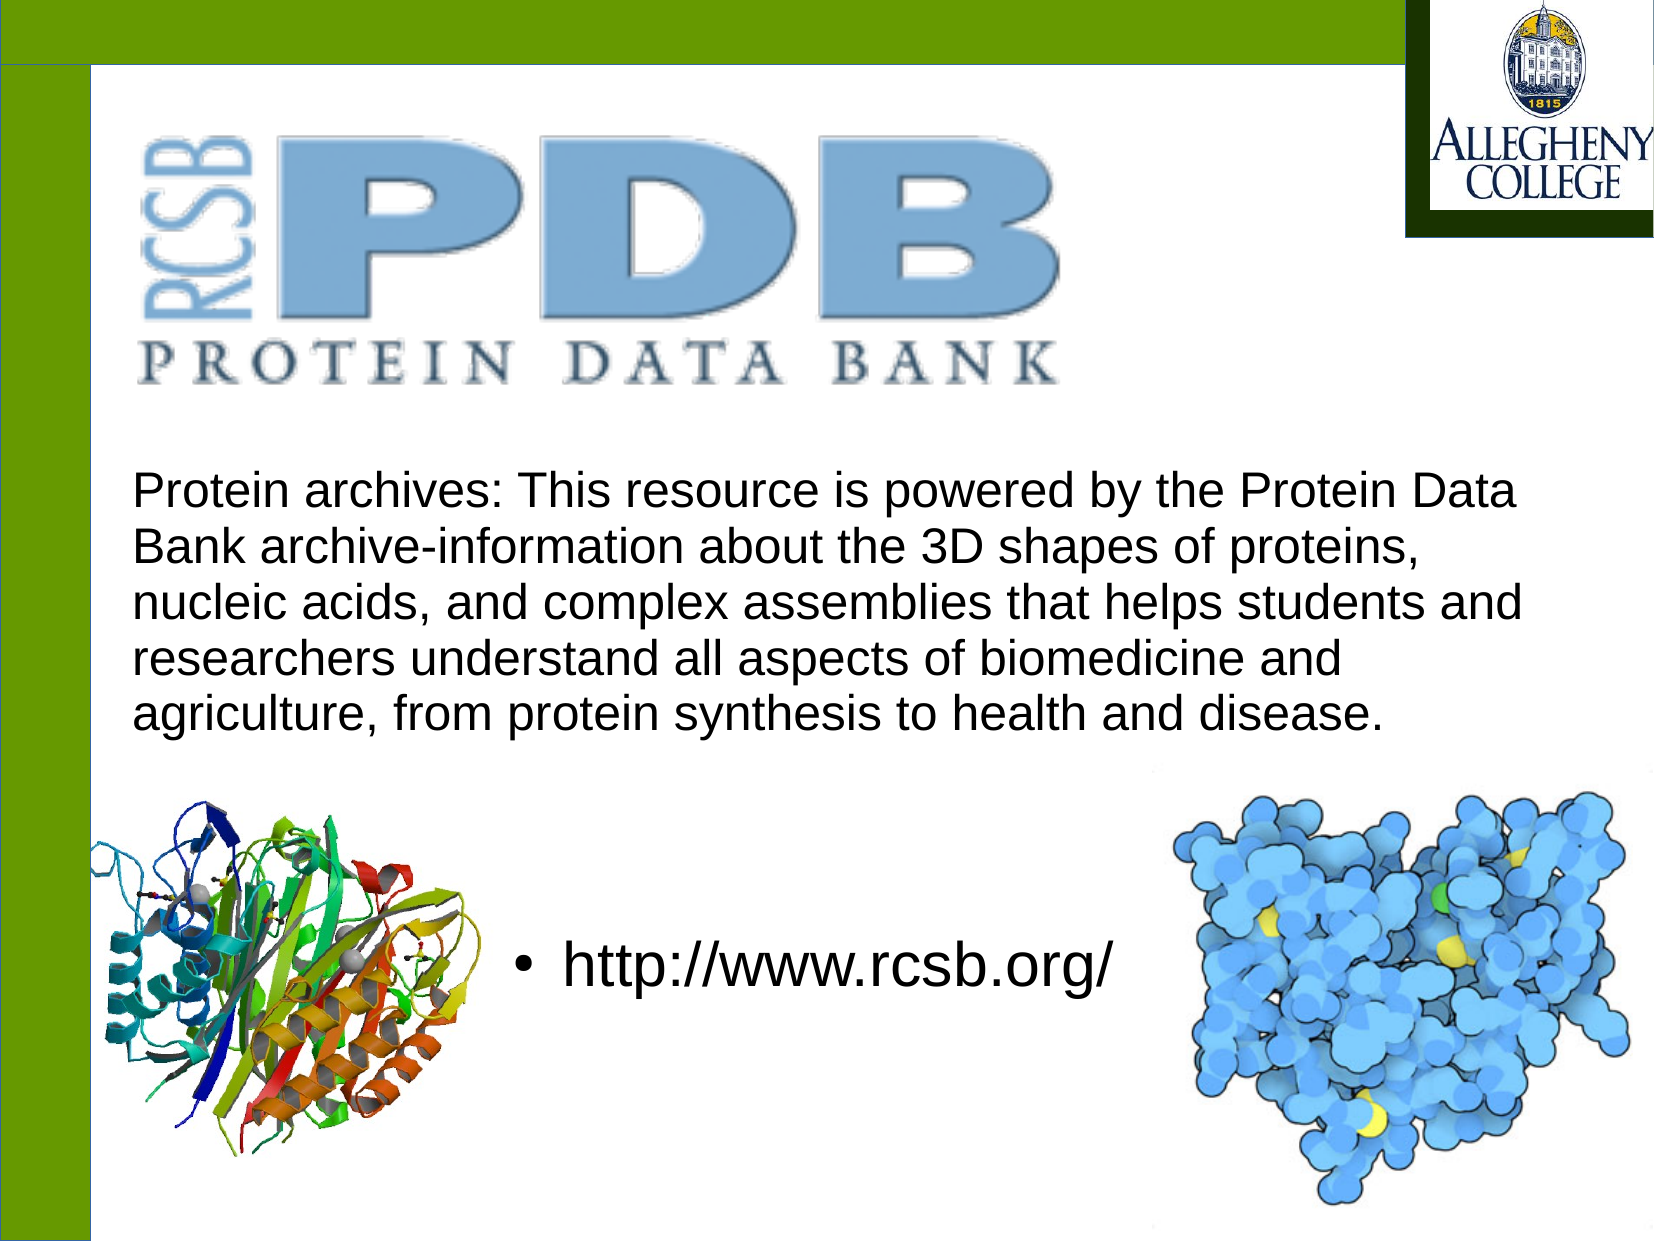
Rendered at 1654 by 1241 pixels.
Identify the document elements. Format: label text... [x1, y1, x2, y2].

list http://www.rcsb.org/ [496, 930, 1144, 1063]
picture [91, 756, 496, 1189]
text_box [0, 0, 1654, 1241]
picture [1152, 750, 1653, 1241]
picture [136, 131, 1070, 388]
picture [1430, 0, 1654, 210]
text_box Protein archives: This resource is powered by the Protein Data Bank archive-information about the 3D shapes of proteins, nucleic acids, and complex assemblies that helps students and researchers understand all aspects of biomedicine and agriculture, from protein synthesis to health and disease. [117, 455, 1561, 751]
